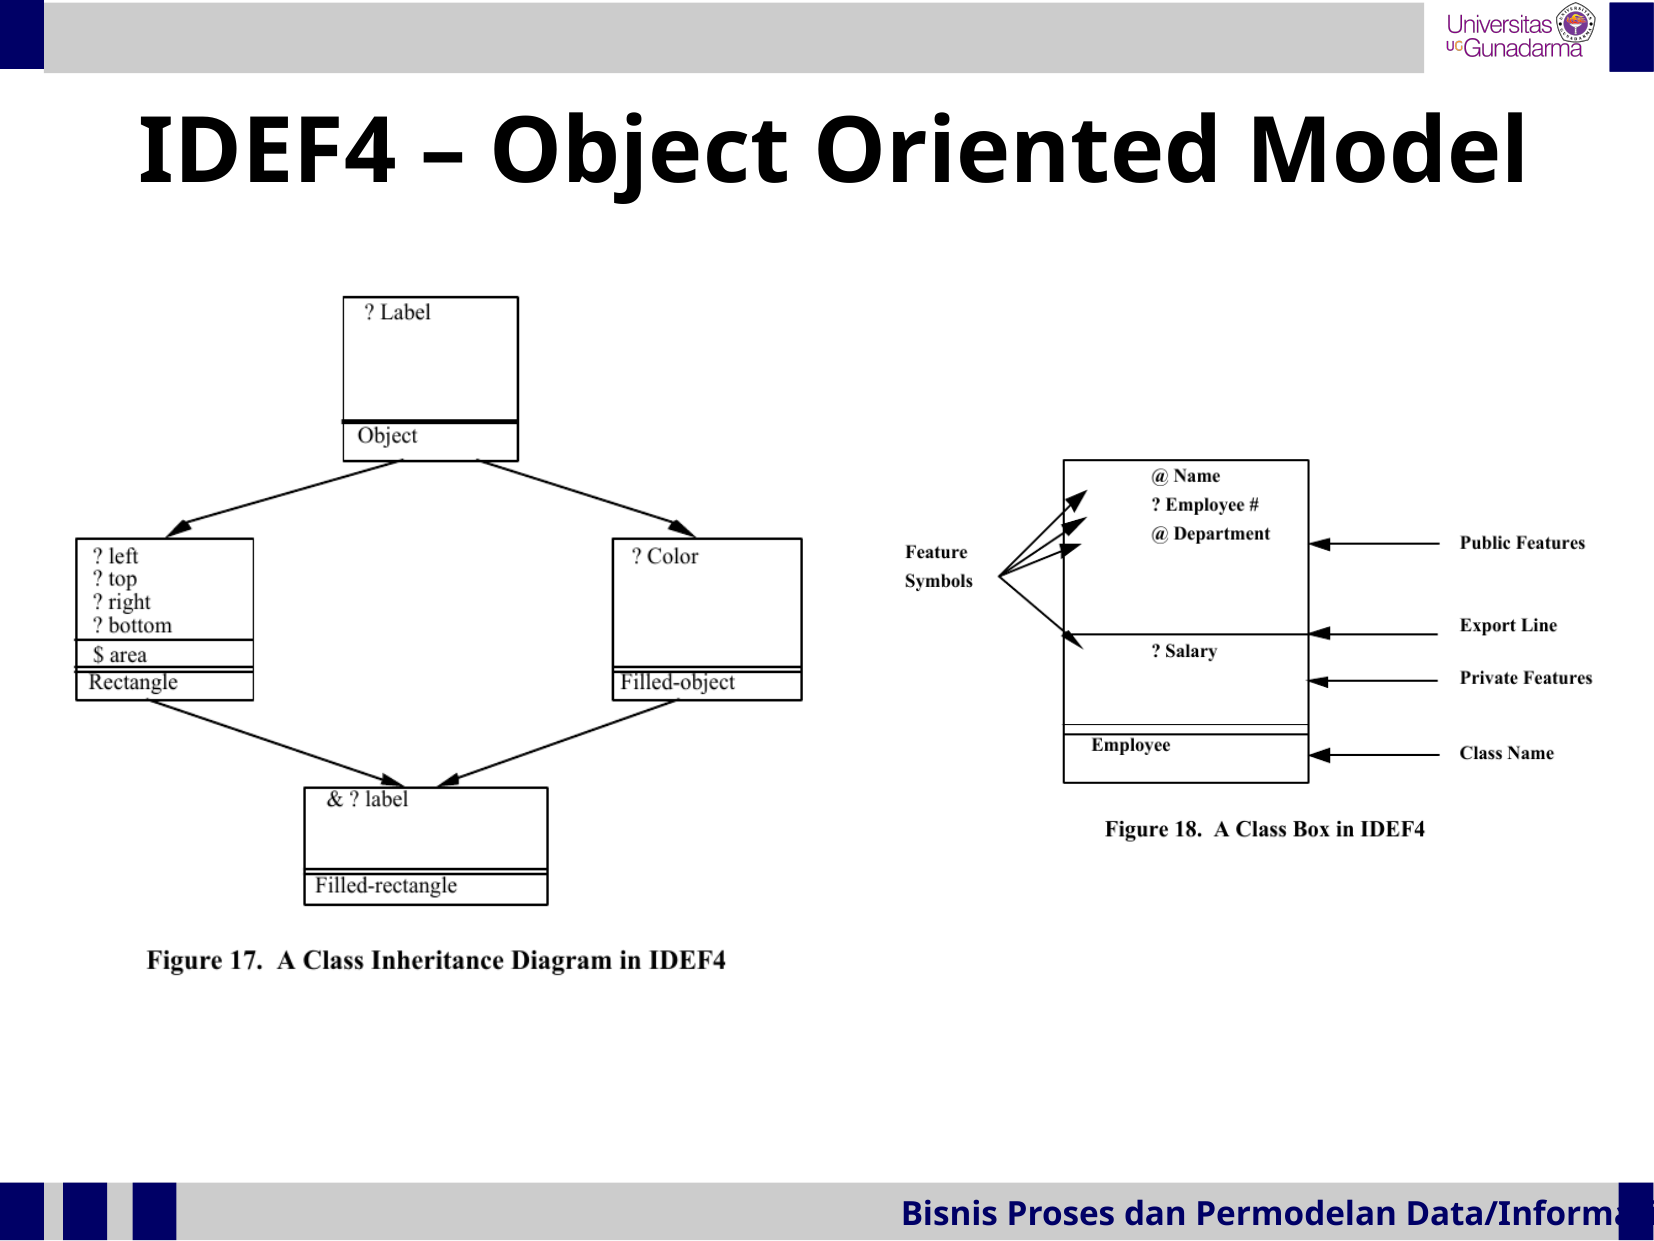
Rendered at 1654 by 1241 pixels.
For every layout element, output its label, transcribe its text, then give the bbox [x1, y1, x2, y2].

picture [882, 420, 1606, 856]
title IDEF4 – Object Oriented Model [78, 84, 1592, 211]
picture [21, 264, 856, 991]
picture [1437, 2, 1610, 62]
